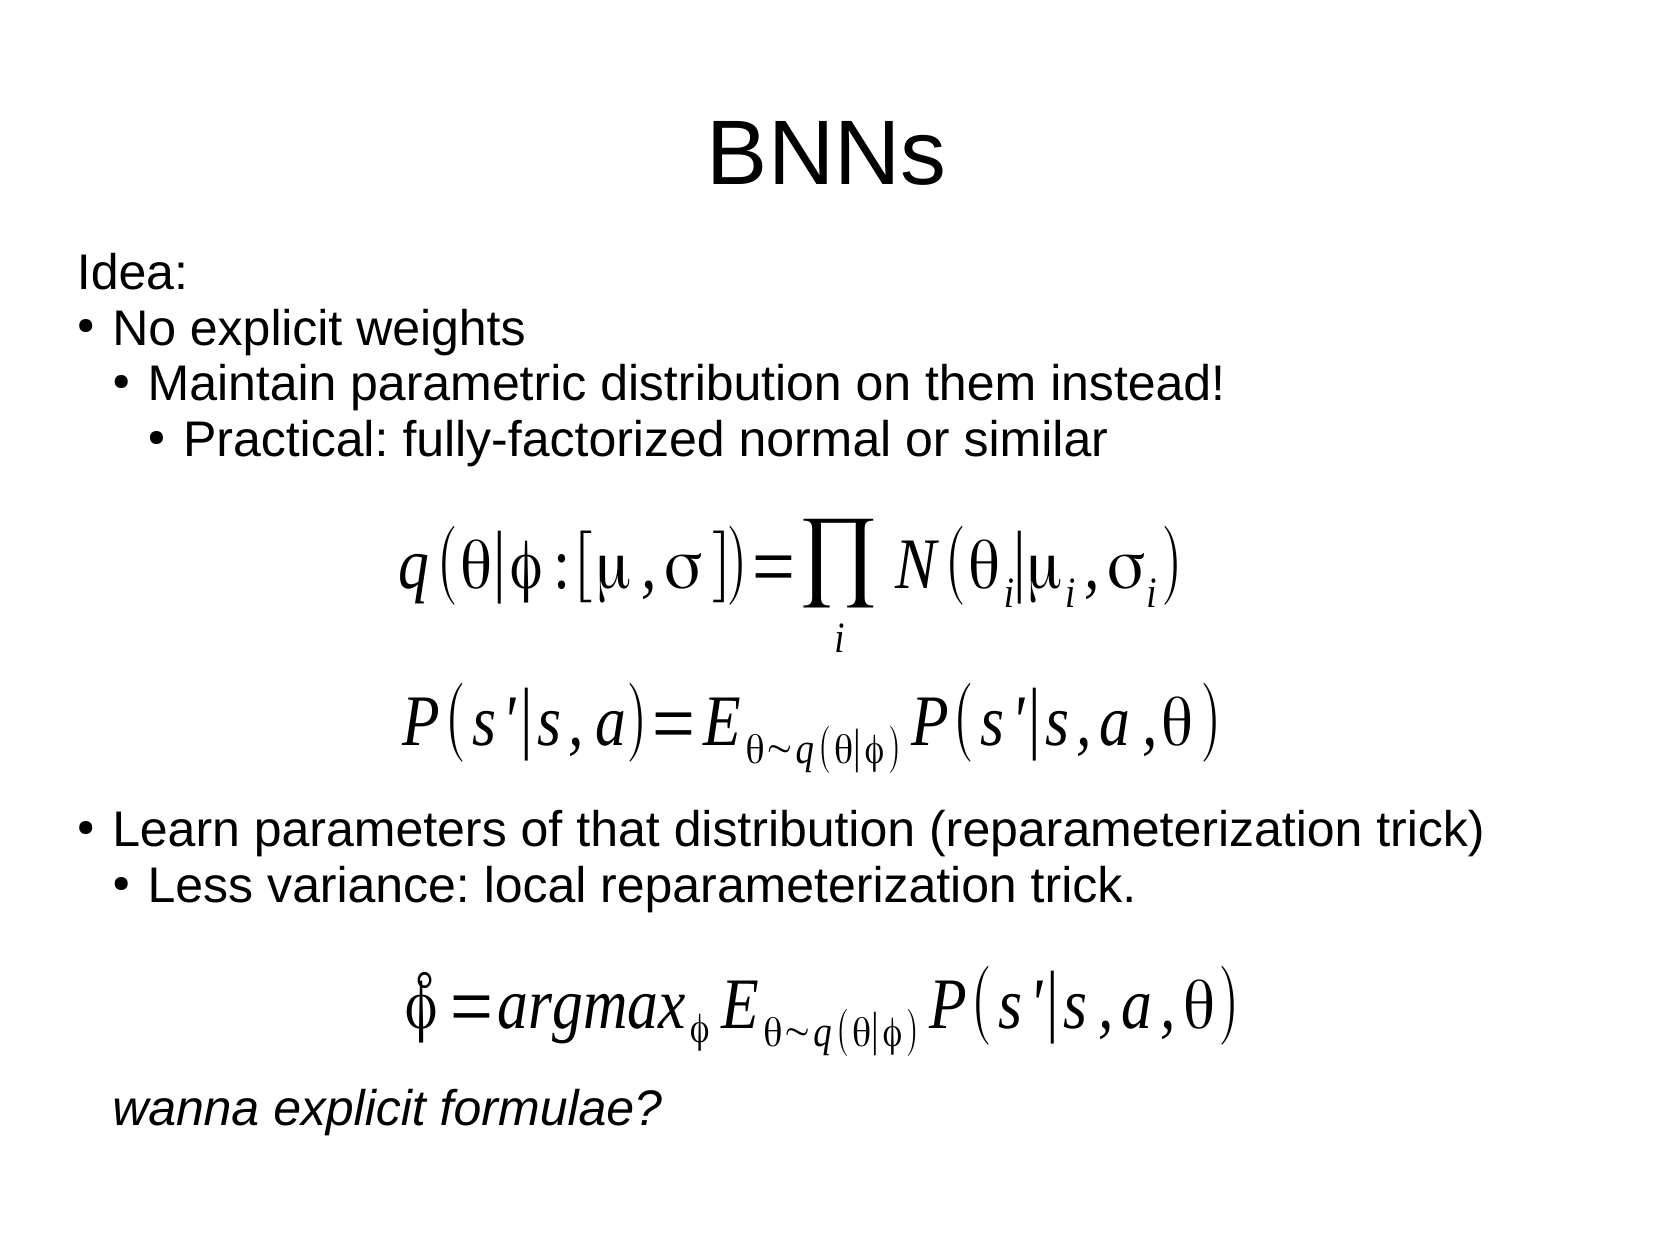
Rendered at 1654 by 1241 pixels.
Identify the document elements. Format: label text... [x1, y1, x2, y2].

chart [383, 511, 1197, 661]
title BNNs [82, 49, 1571, 257]
chart [383, 677, 1234, 775]
chart [389, 960, 1253, 1058]
subtitle Idea: No explicit weights Maintain parametric distribution on them instead! Practical: fully-factorized normal or similar Learn parameters of that distribution (reparameterization trick) Less variance: local reparameterization trick. wanna explicit formulae? [76, 239, 1565, 1197]
